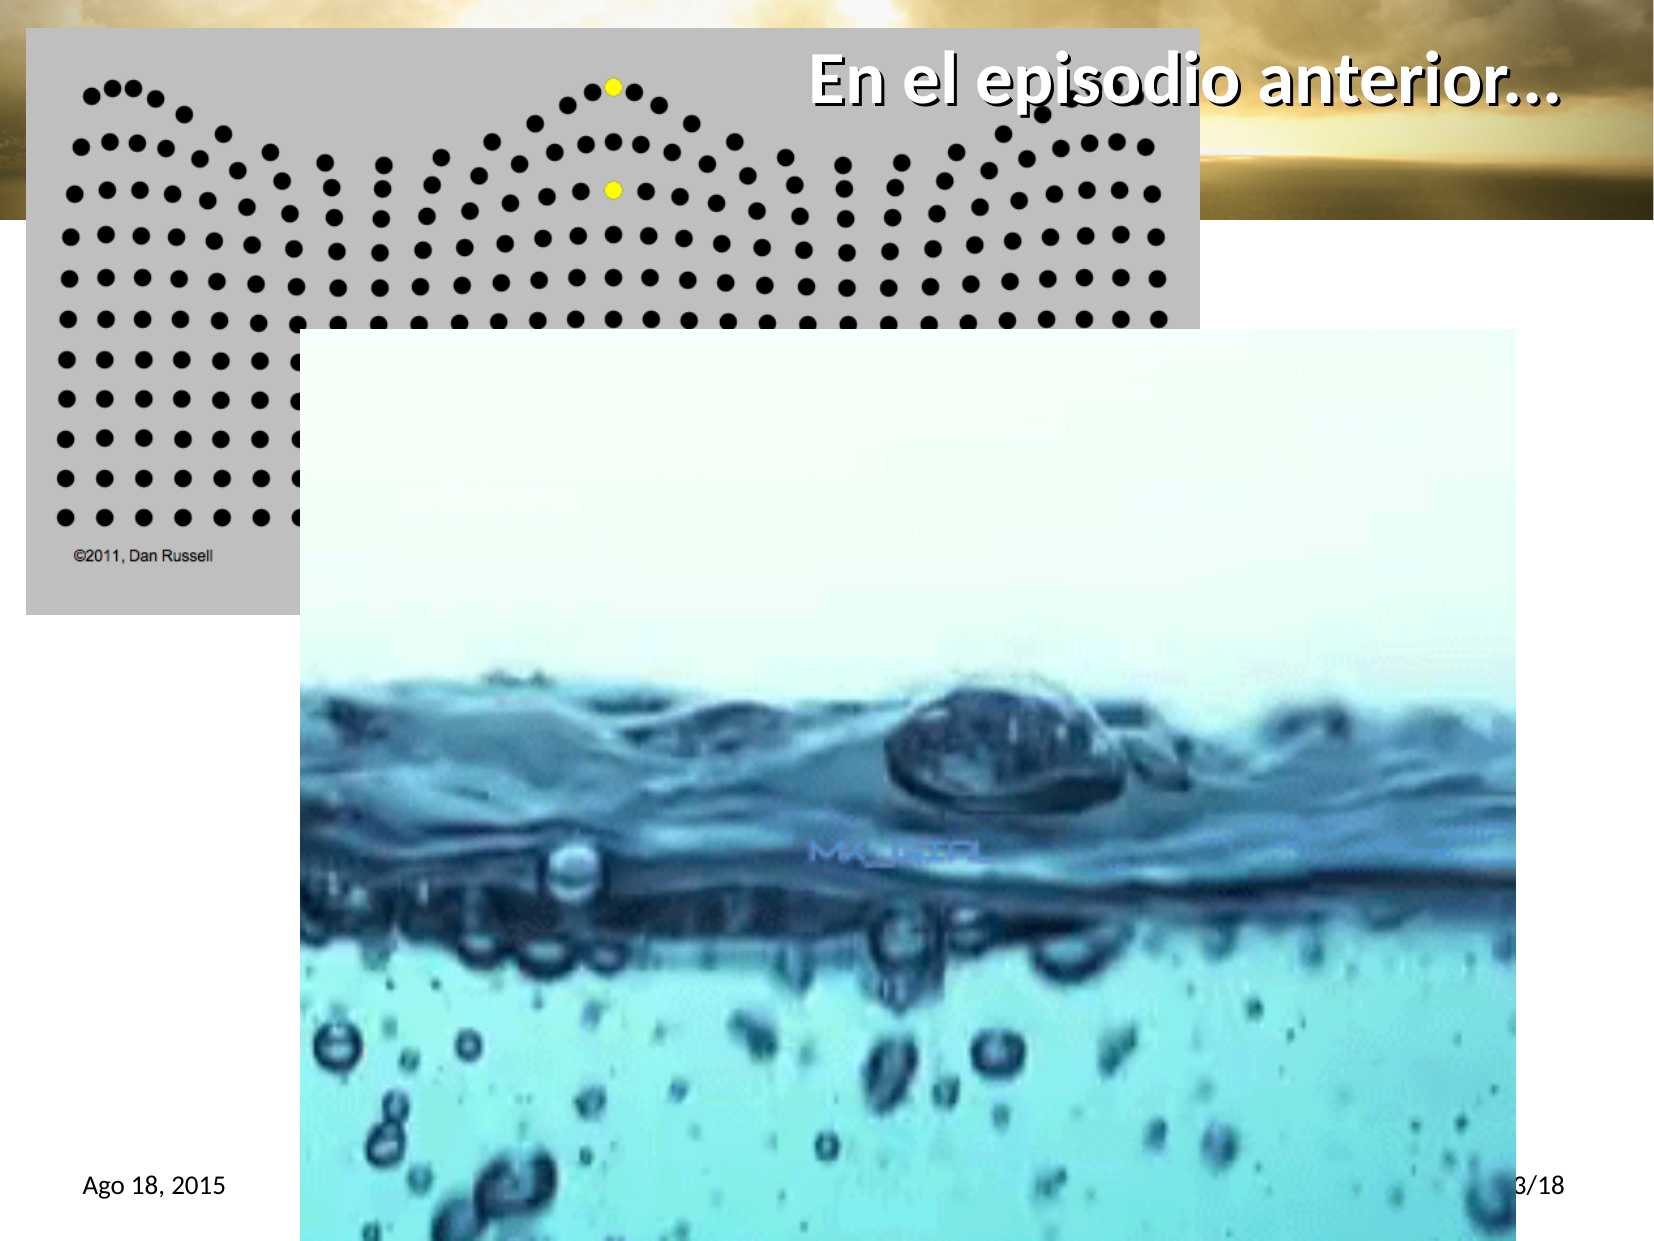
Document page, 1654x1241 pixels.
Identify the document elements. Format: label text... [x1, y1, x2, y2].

picture [0, 0, 1654, 1241]
title En el episodio anterior... [75, 19, 1564, 151]
